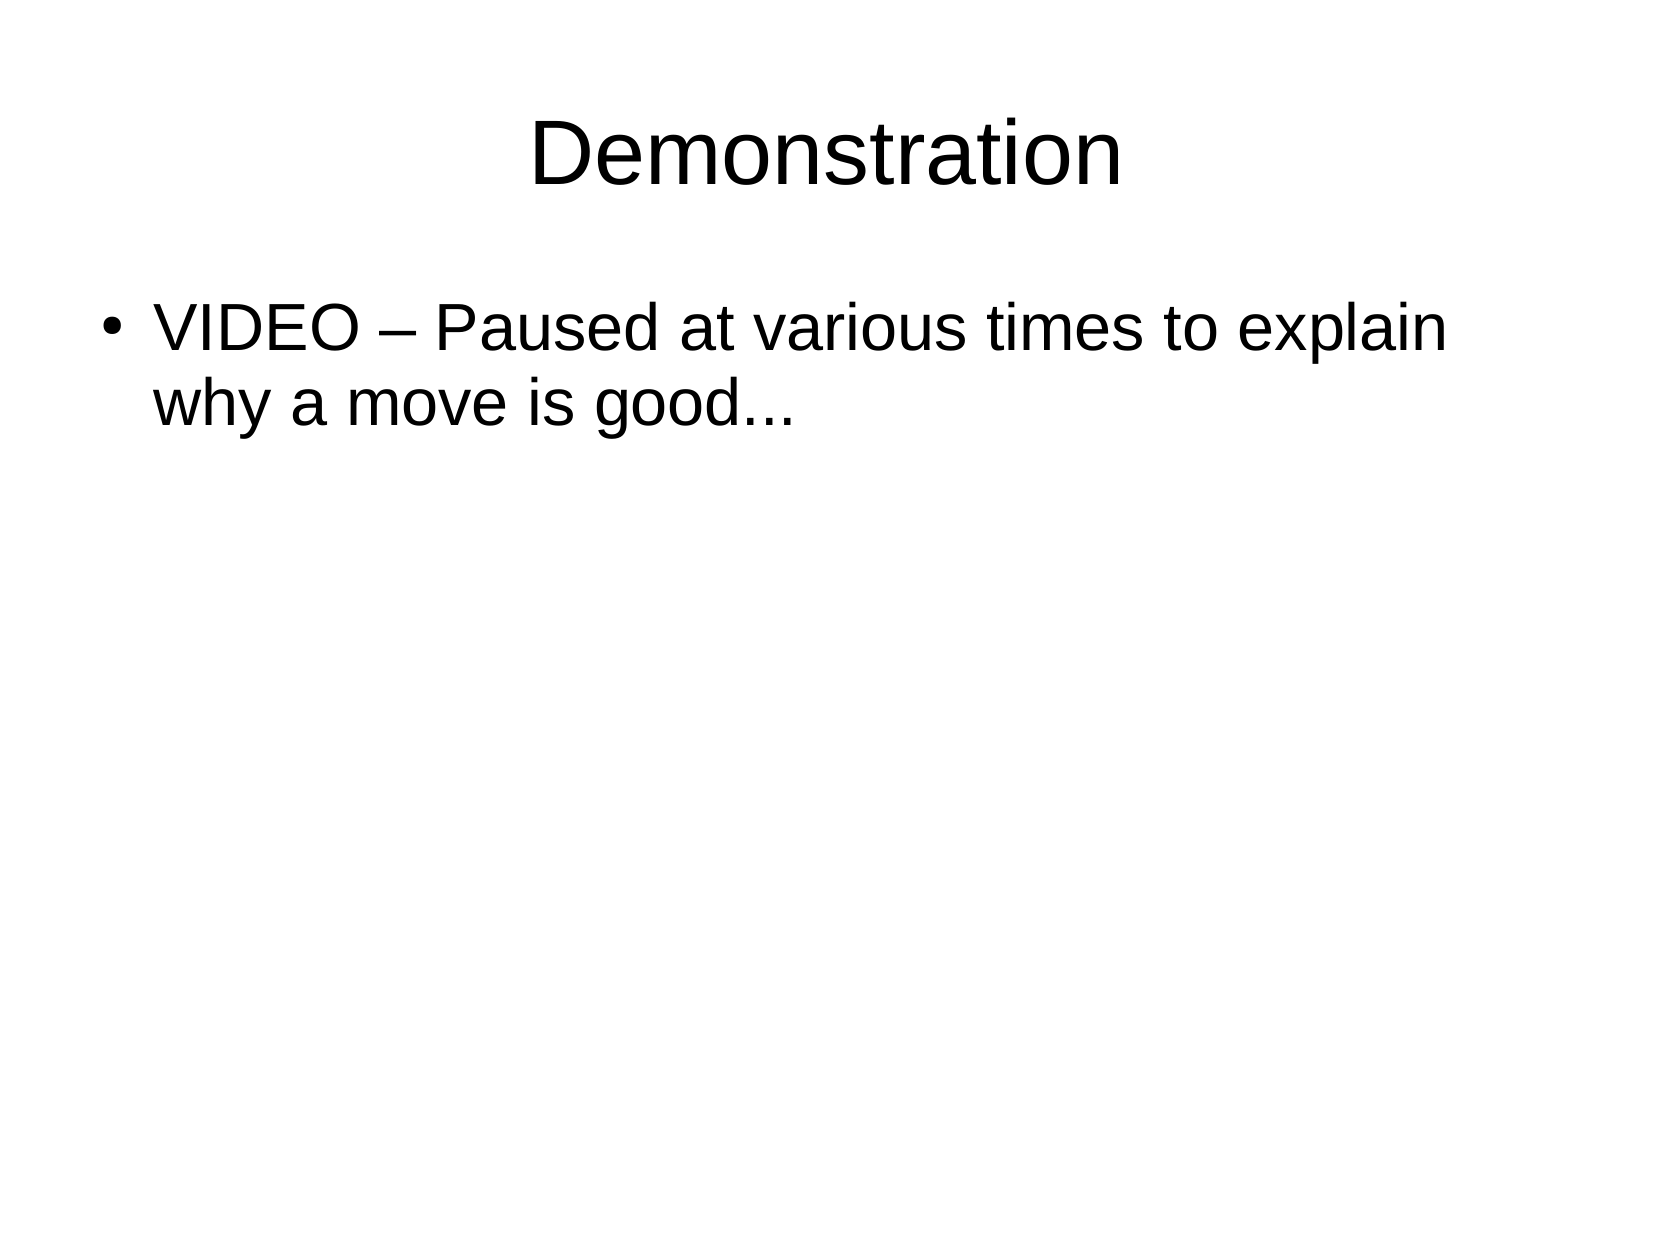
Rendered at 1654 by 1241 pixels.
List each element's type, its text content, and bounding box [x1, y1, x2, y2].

title Demonstration [82, 49, 1571, 257]
list VIDEO – Paused at various times to explain why a move is good... [82, 290, 1571, 1010]
